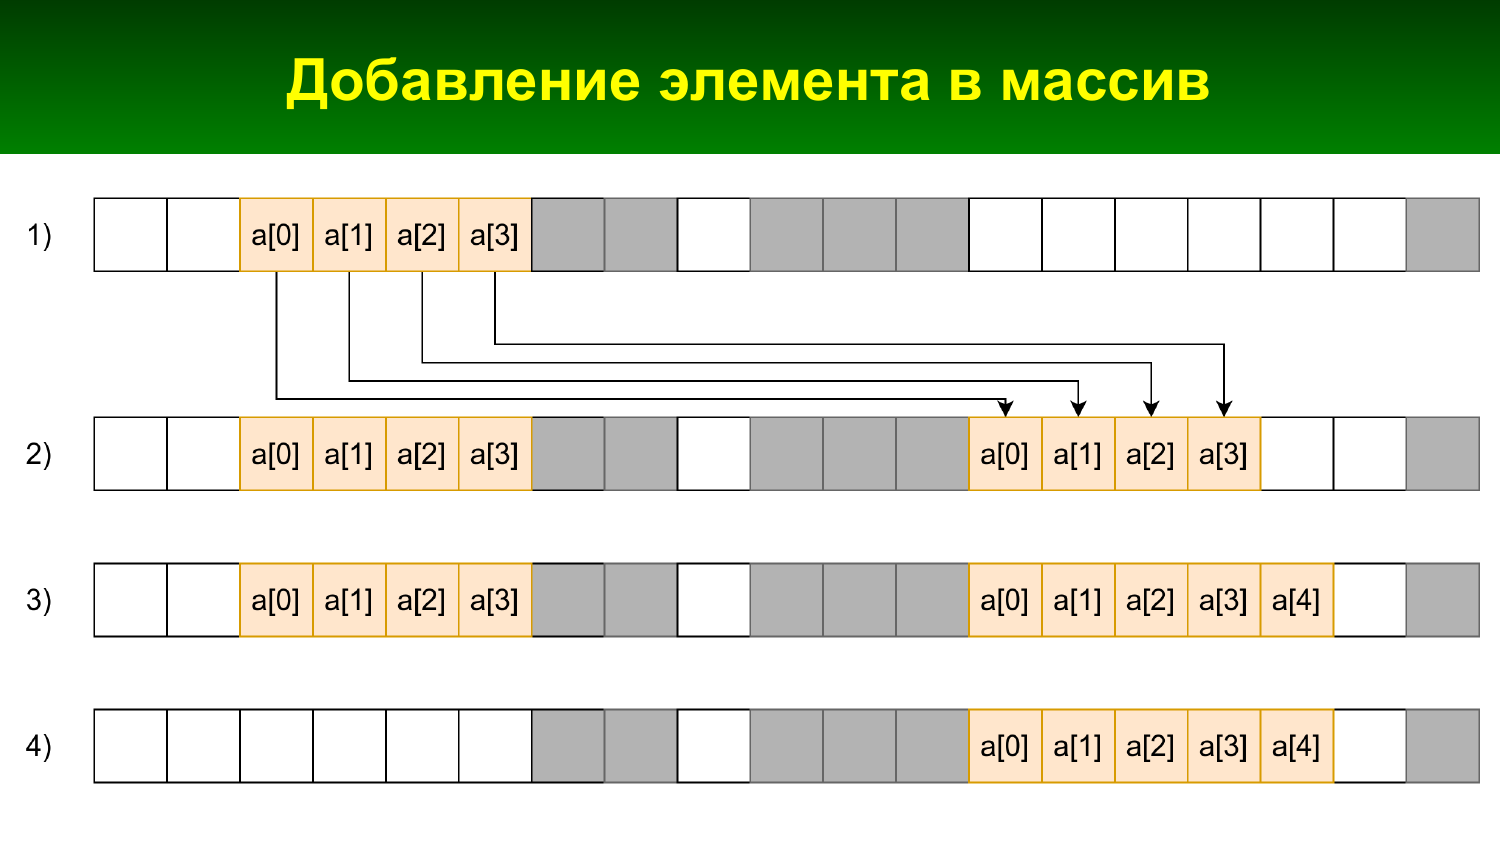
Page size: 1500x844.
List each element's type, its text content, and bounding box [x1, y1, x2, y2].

picture [11, 188, 1489, 794]
title Добавление элемента в массив [75, 11, 1426, 142]
